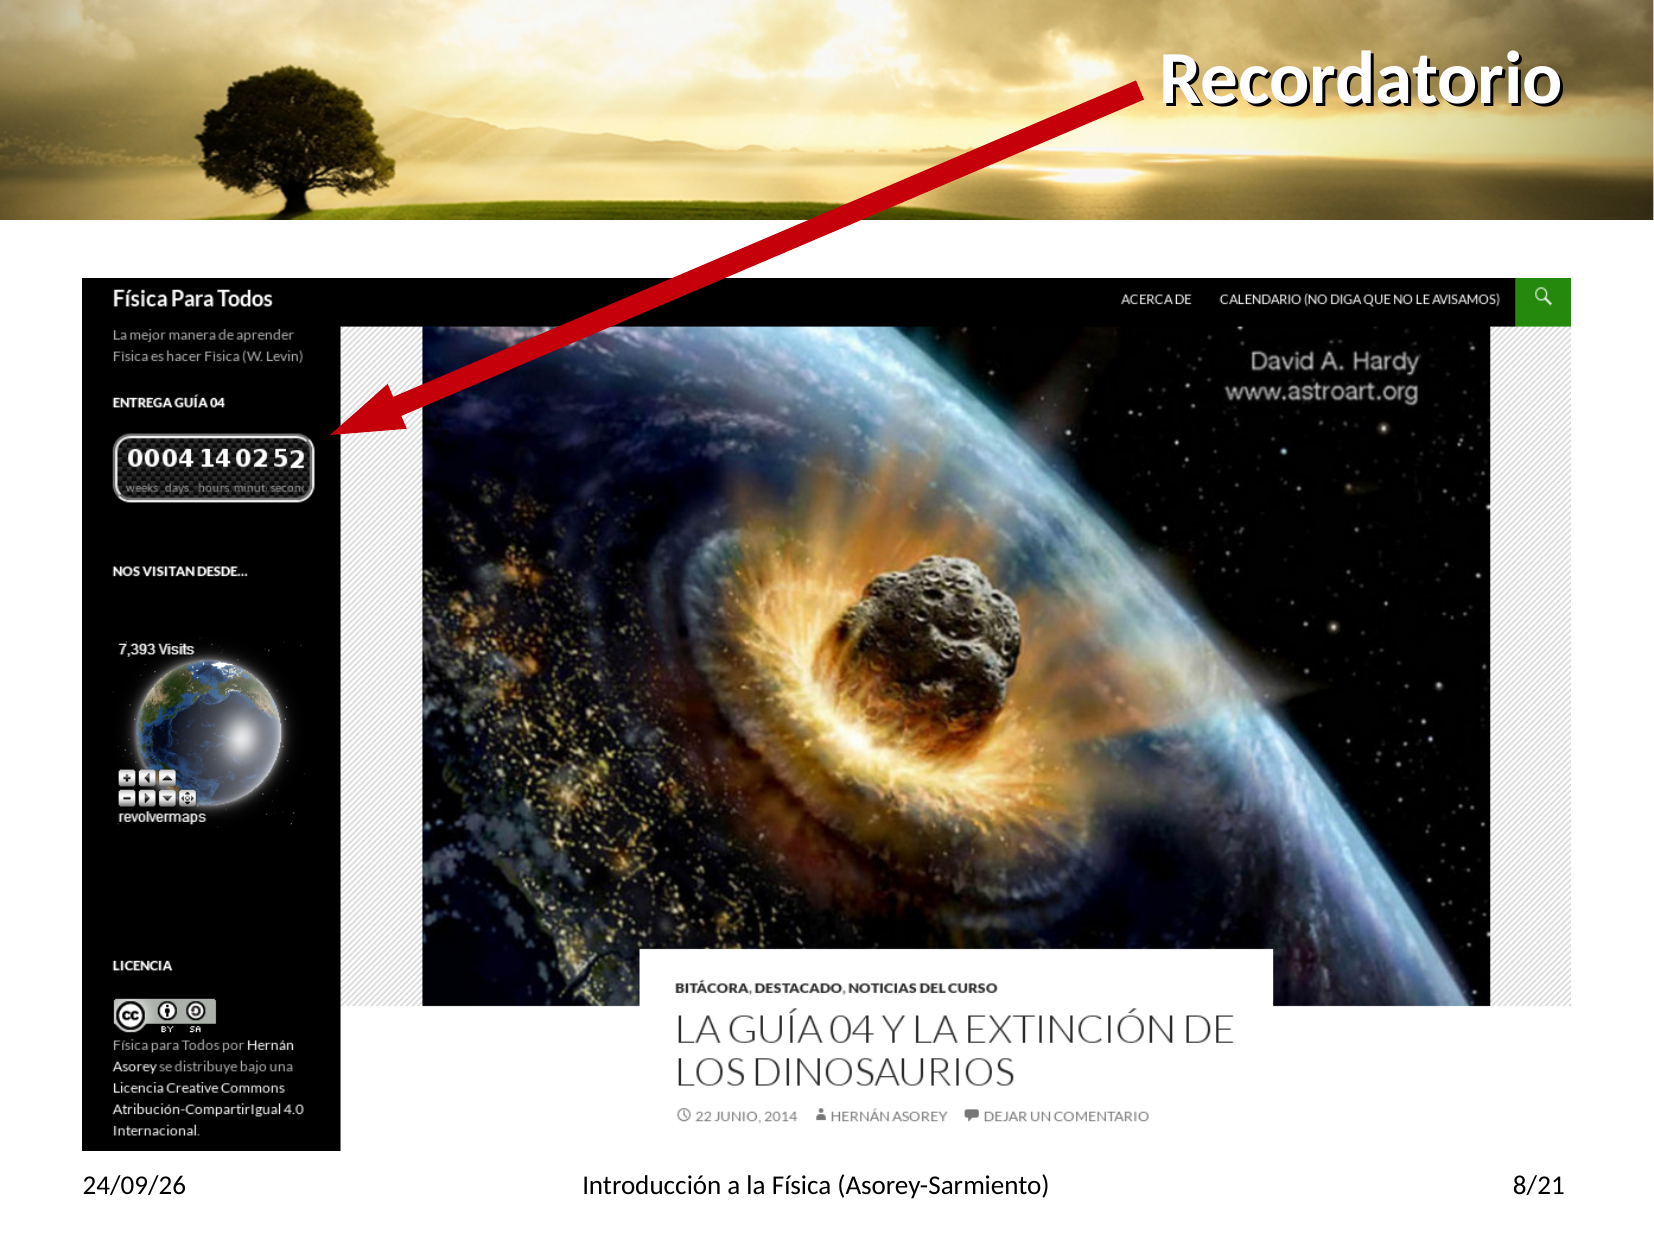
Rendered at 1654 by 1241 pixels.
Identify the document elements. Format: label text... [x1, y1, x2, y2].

picture [82, 278, 1571, 1151]
title Recordatorio [75, 19, 1564, 151]
picture [0, 0, 1654, 220]
